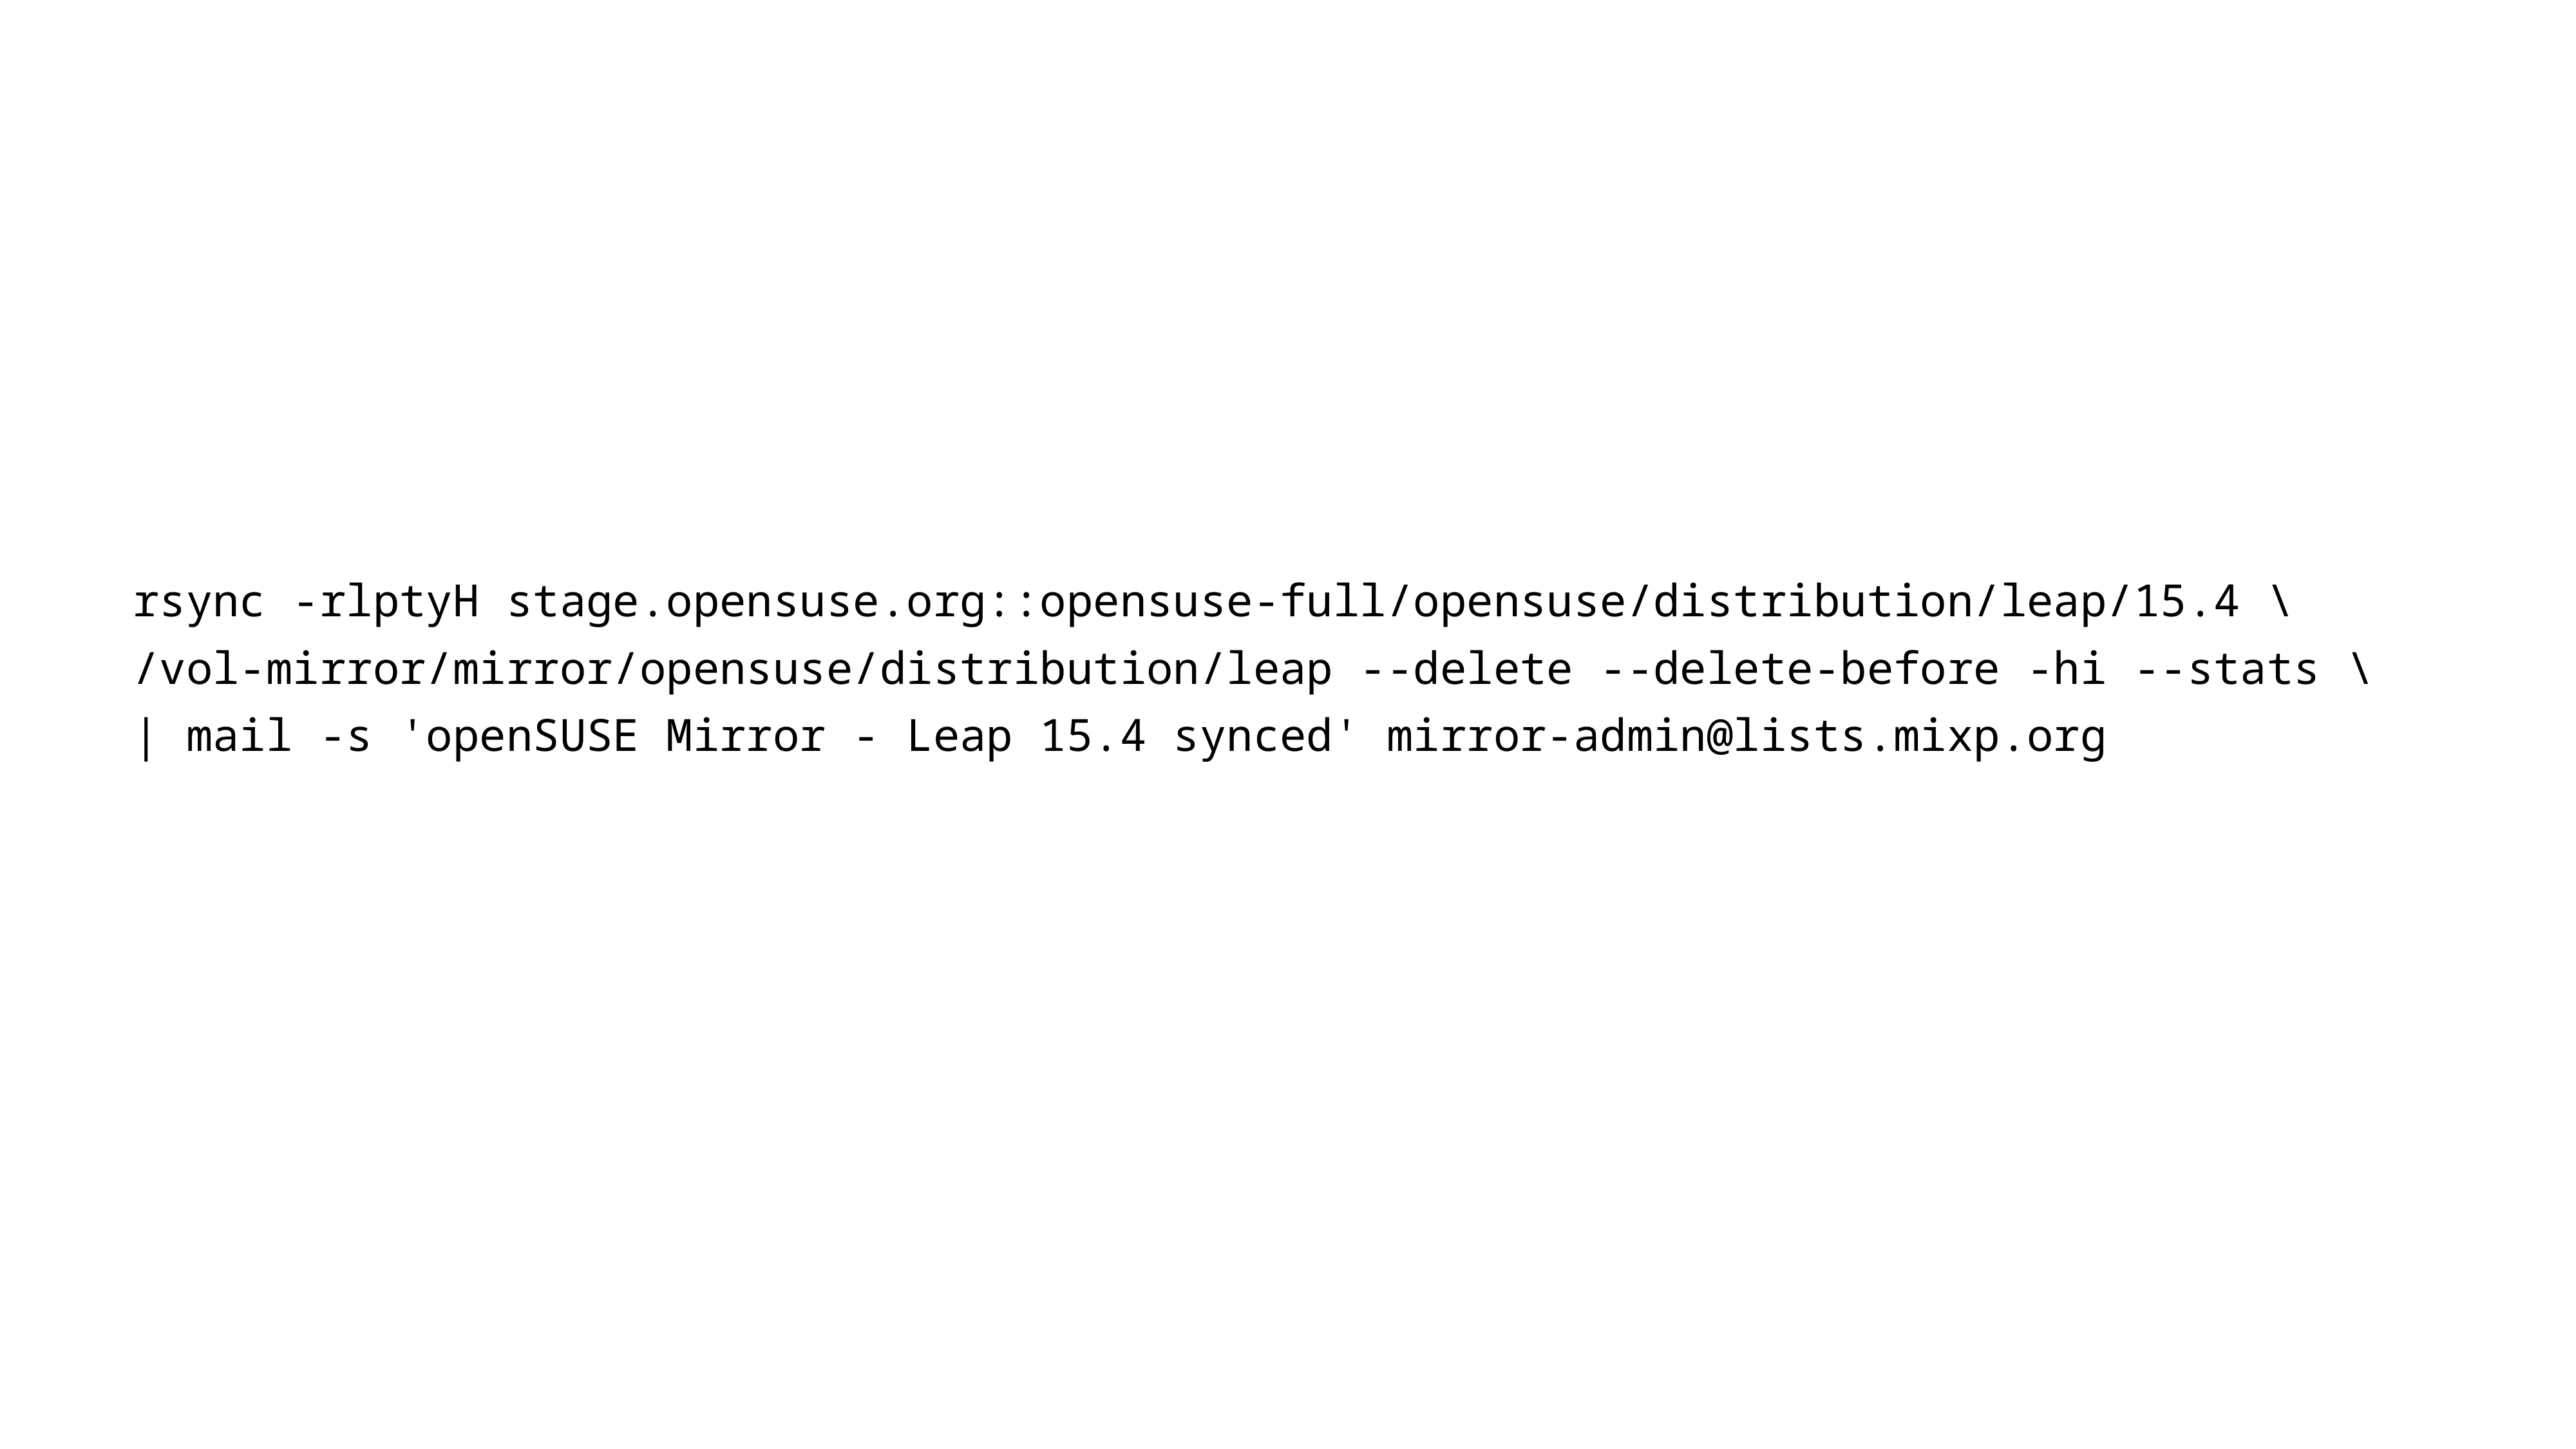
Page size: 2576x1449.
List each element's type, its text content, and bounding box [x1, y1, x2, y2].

list rsync -rlptyH stage.opensuse.org::opensuse-full/opensuse/distribution/leap/15.4 \ /vol-mirror/mirror/opensuse/distribution/leap --delete --delete-before -hi --stats \ | mail -s 'openSUSE Mirror - Leap 15.4 synced' mirror-admin@lists.mixp.org [127, 577, 2449, 800]
